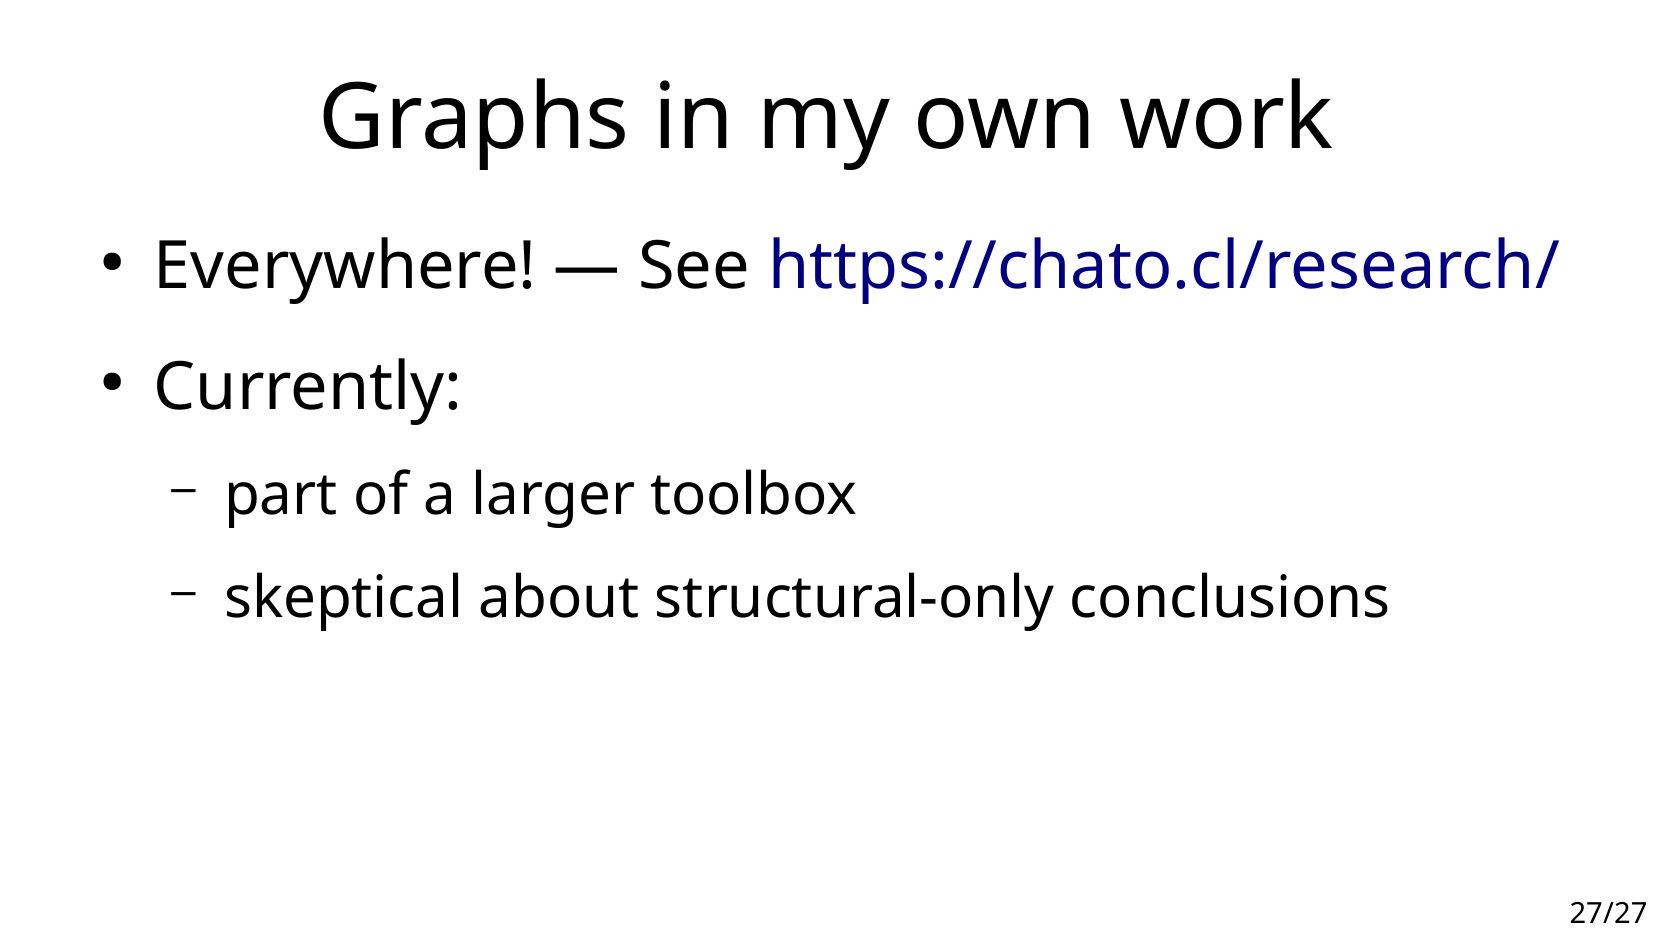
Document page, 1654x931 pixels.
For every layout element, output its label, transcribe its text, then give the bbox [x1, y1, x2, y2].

list Everywhere! — See https://chato.cl/research/ Currently: part of a larger toolbox skeptical about structural-only conclusions [82, 217, 1571, 871]
title Graphs in my own work [82, 1, 1571, 217]
